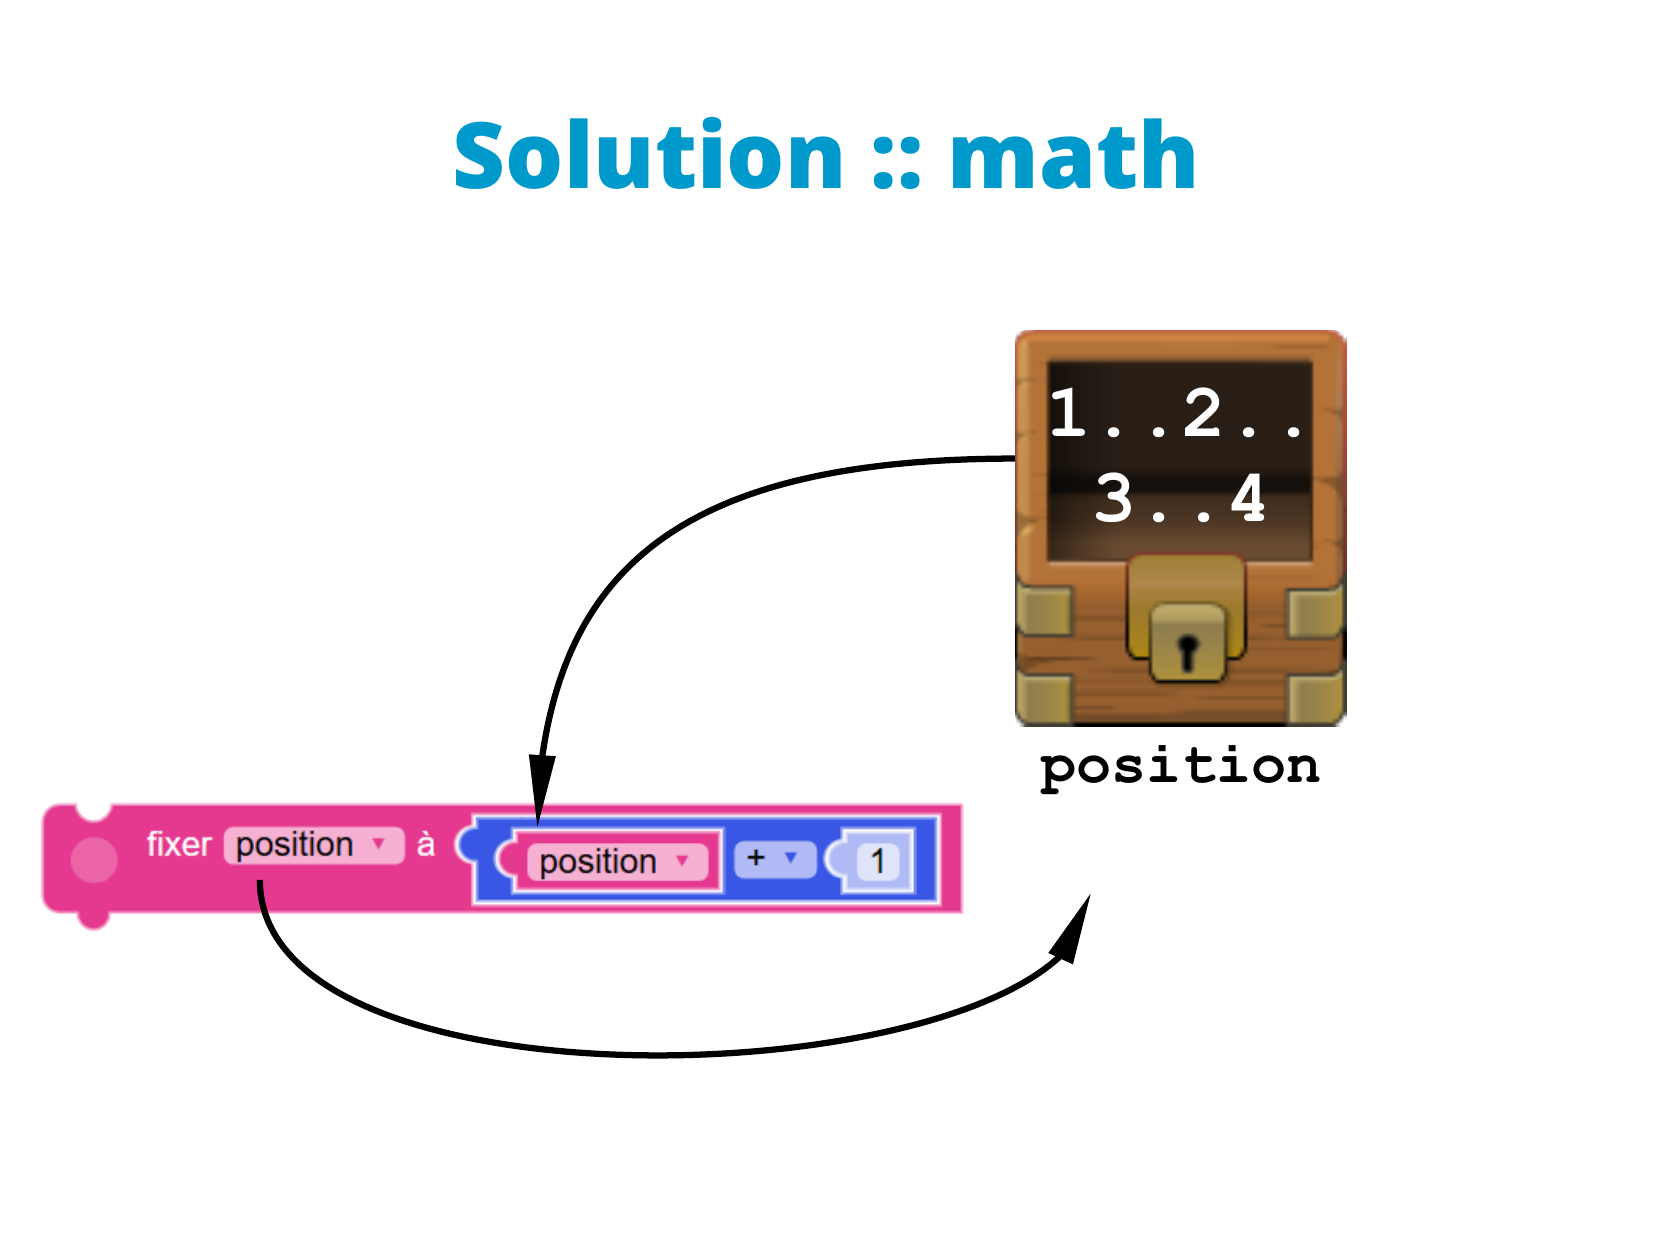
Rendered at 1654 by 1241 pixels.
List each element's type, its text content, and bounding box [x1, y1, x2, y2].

text_box [206, 820, 313, 880]
text_box 1..2..3..4 [1015, 366, 1347, 551]
picture [35, 792, 989, 939]
picture [1015, 551, 1347, 726]
picture [1015, 330, 1347, 366]
text_box position [1015, 726, 1347, 808]
title Solution :: math [82, 49, 1571, 257]
text_box [484, 826, 591, 886]
